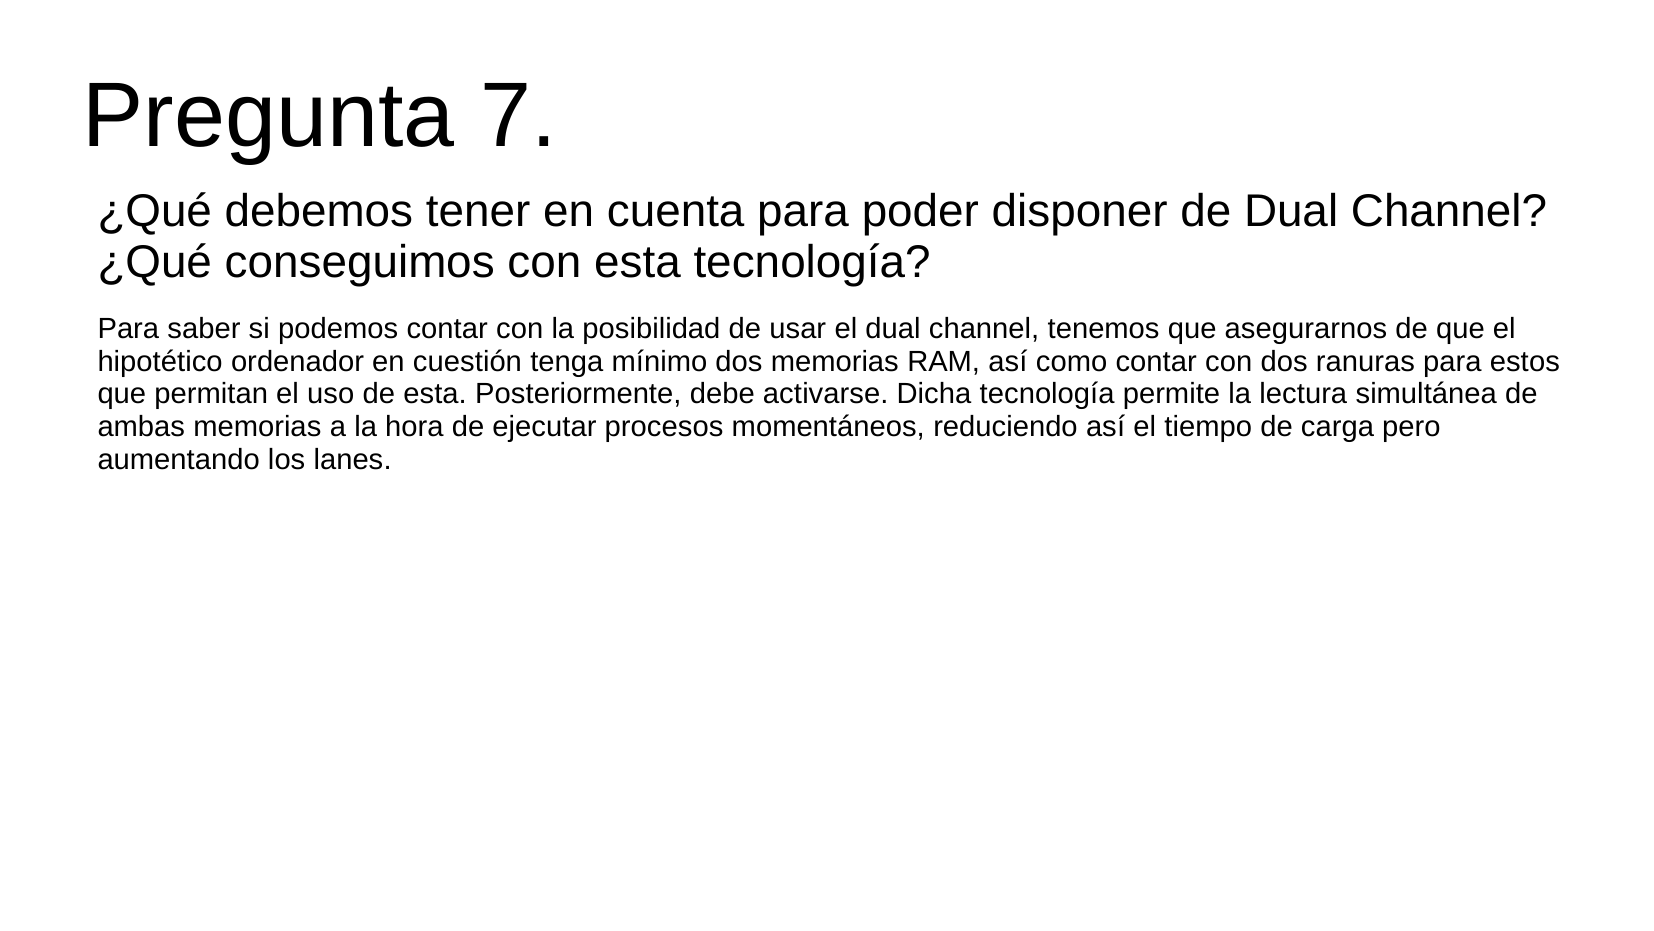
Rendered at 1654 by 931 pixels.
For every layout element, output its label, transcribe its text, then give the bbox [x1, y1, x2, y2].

text_box ¿Qué debemos tener en cuenta para poder disponer de Dual Channel? ¿Qué conseguimos con esta tecnología? Para saber si podemos contar con la posibilidad de usar el dual channel, tenemos que asegurarnos de que el hipotético ordenador en cuestión tenga mínimo dos memorias RAM, así como contar con dos ranuras para estos que permitan el uso de esta. Posteriormente, debe activarse. Dicha tecnología permite la lectura simultánea de ambas memorias a la hora de ejecutar procesos momentáneos, reduciendo así el tiempo de carga pero aumentando los lanes. [82, 177, 1625, 739]
title Pregunta 7. [82, 37, 1571, 177]
